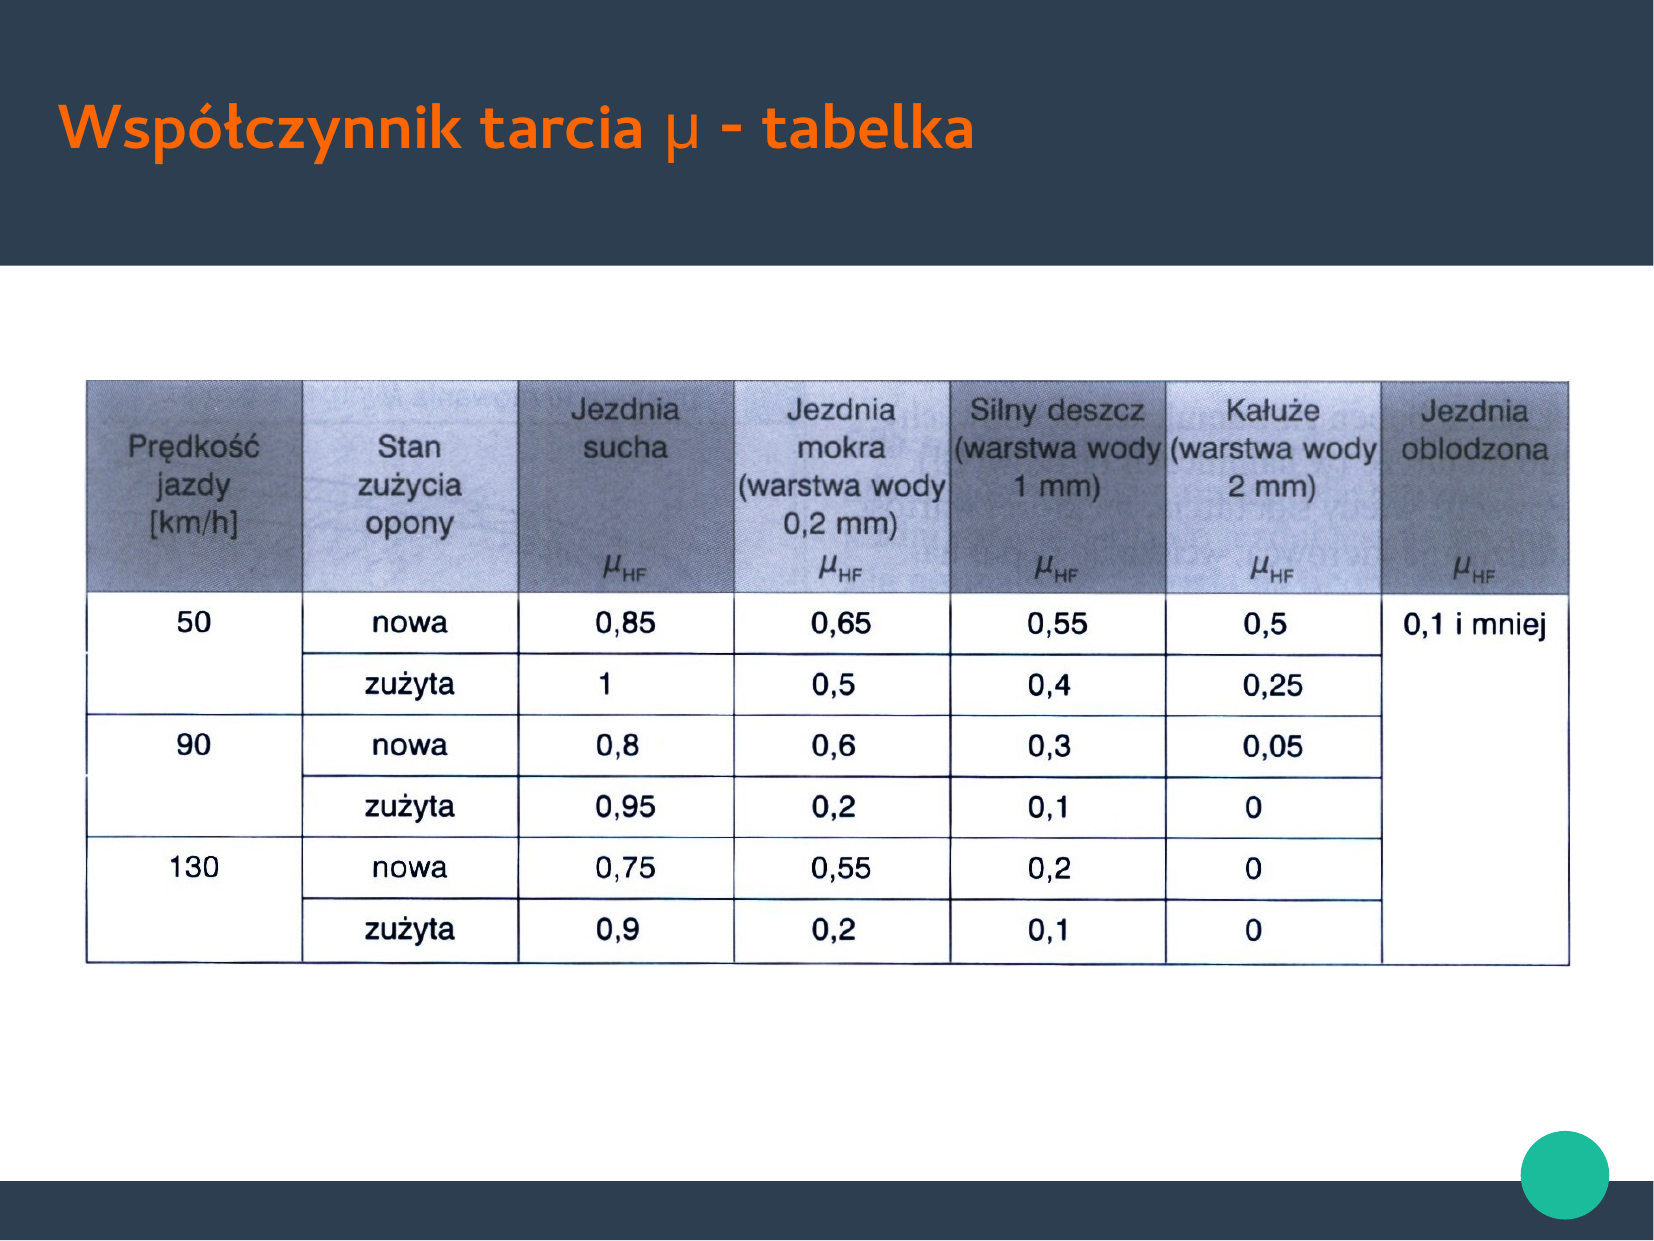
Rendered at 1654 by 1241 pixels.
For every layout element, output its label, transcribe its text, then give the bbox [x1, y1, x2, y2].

picture [82, 380, 1571, 967]
title Współczynnik tarcia μ - tabelka [59, 49, 1595, 207]
